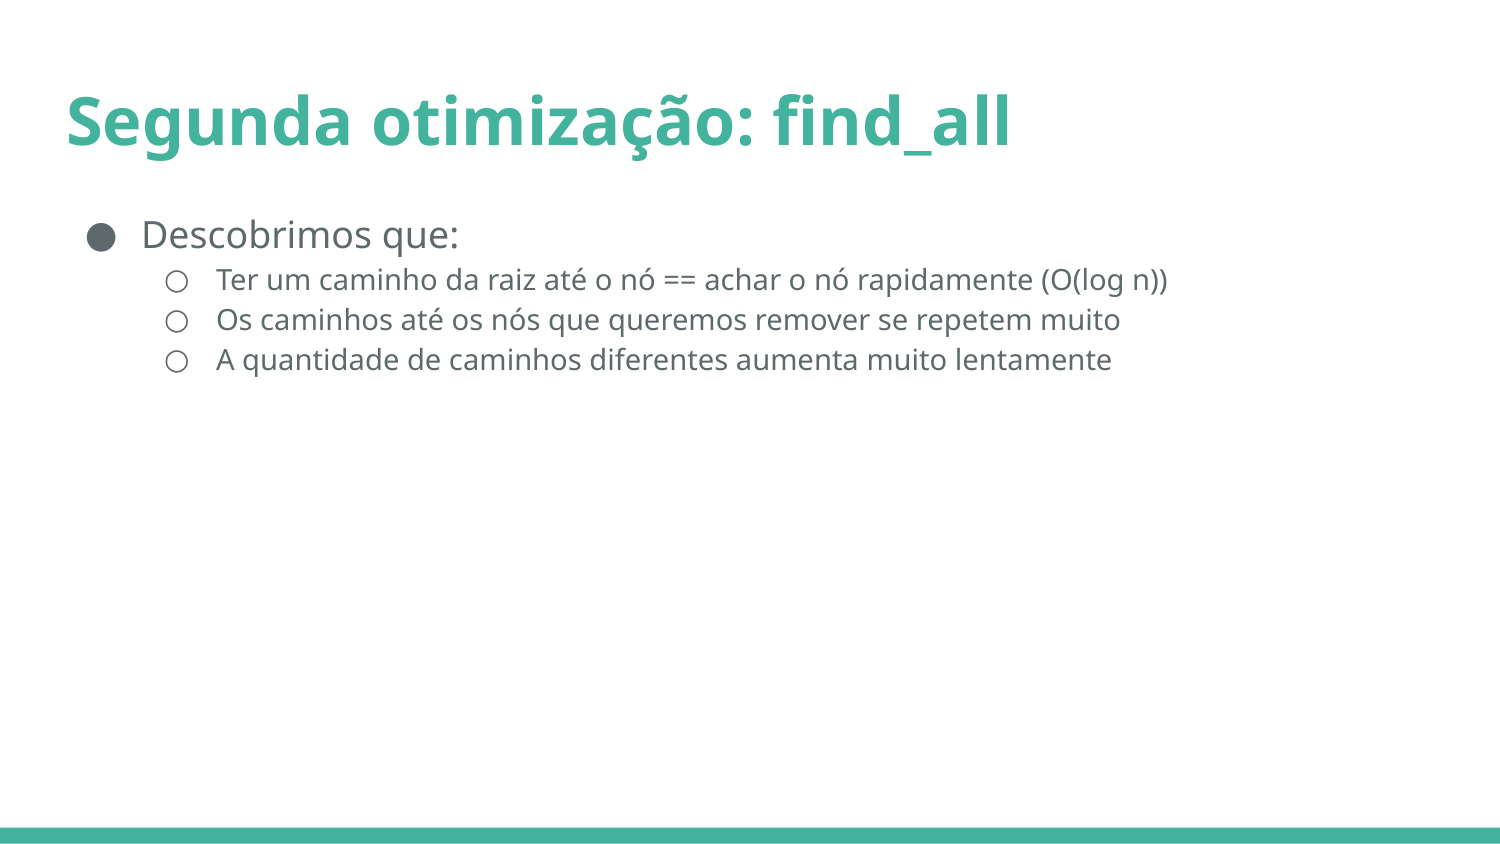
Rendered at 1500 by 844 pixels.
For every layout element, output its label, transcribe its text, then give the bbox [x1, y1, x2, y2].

list Descobrimos que: Ter um caminho da raiz até o nó == achar o nó rapidamente (O(log n)) Os caminhos até os nós que queremos remover se repetem muito A quantidade de caminhos diferentes aumenta muito lentamente [51, 189, 1449, 750]
title Segunda otimização: find_all [51, 64, 1449, 167]
